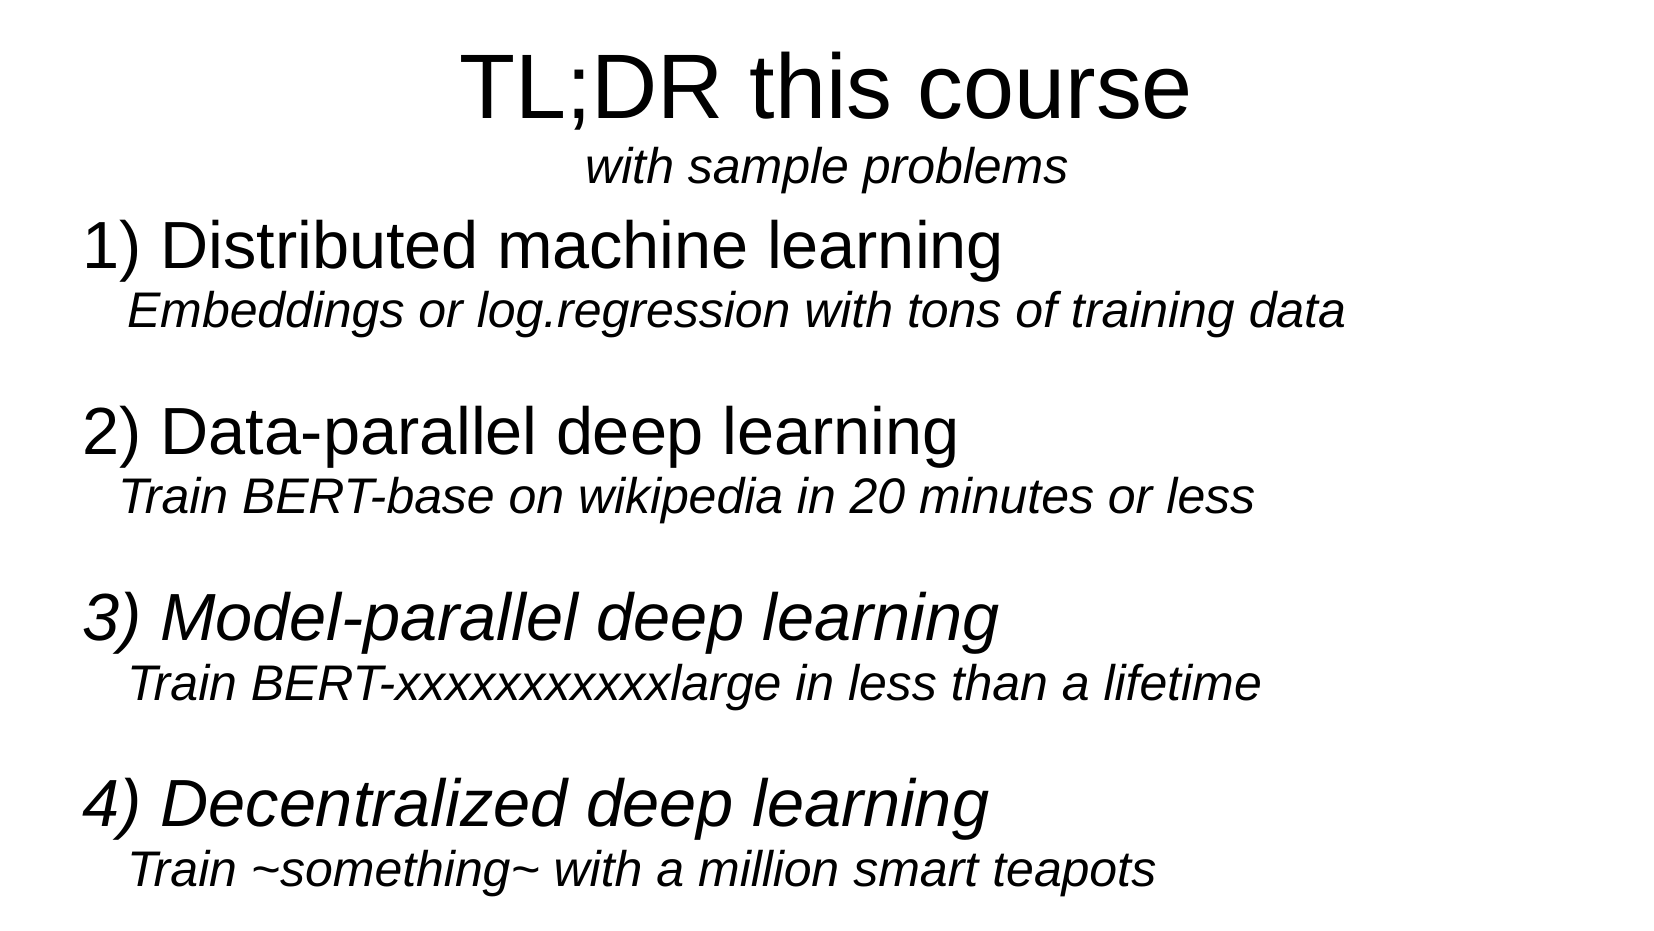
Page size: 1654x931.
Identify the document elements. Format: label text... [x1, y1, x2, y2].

title TL;DR this course with sample problems [82, 35, 1571, 194]
subtitle Distributed machine learning Embeddings or log.regression with tons of training data Data-parallel deep learning Train BERT-base on wikipedia in 20 minutes or less Model-parallel deep learning Train BERT-xxxxxxxxxxxlarge in less than a lifetime Decentralized deep learning Train ~something~ with a million smart teapots [82, 207, 1571, 897]
